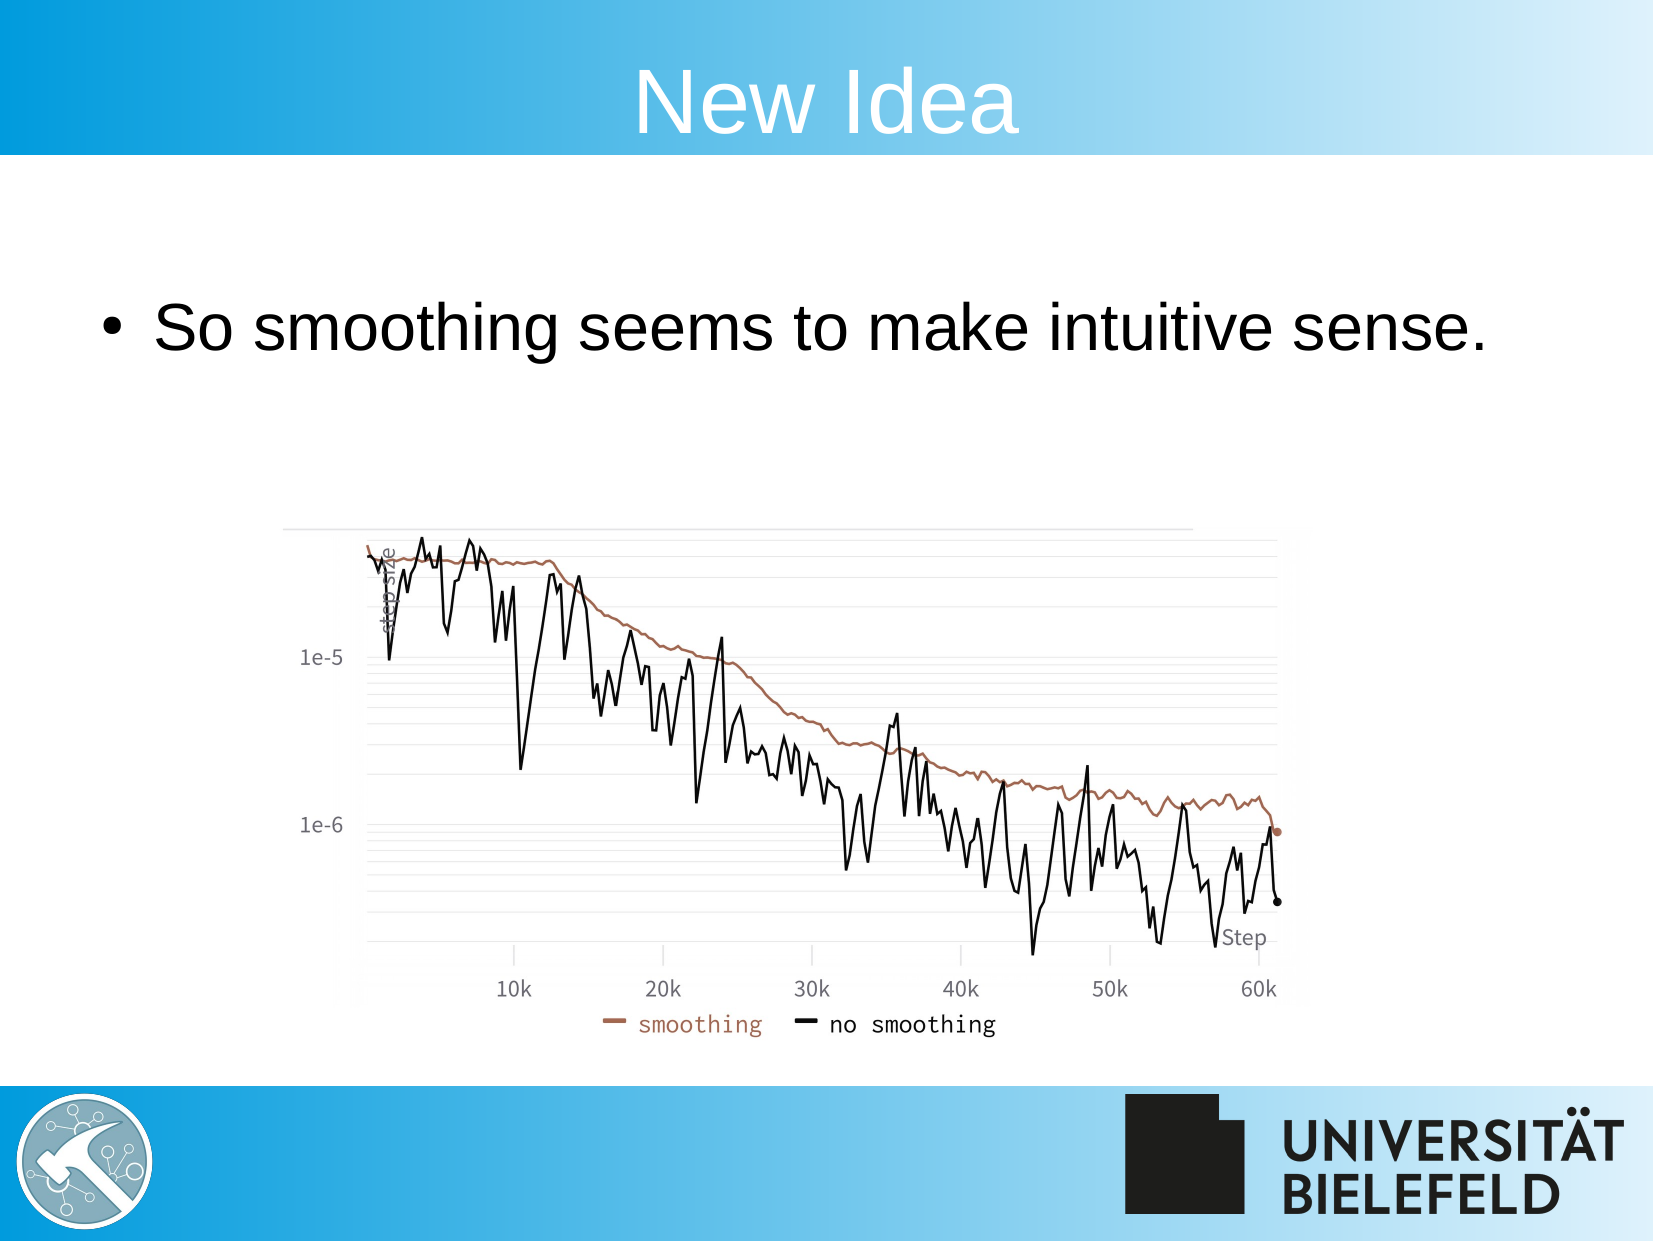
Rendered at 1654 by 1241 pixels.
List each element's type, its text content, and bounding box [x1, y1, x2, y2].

list So smoothing seems to make intuitive sense. [82, 290, 1571, 1010]
title New Idea [82, 49, 1571, 155]
picture [17, 1086, 153, 1241]
picture [1125, 1094, 1624, 1214]
picture [255, 496, 1339, 1066]
